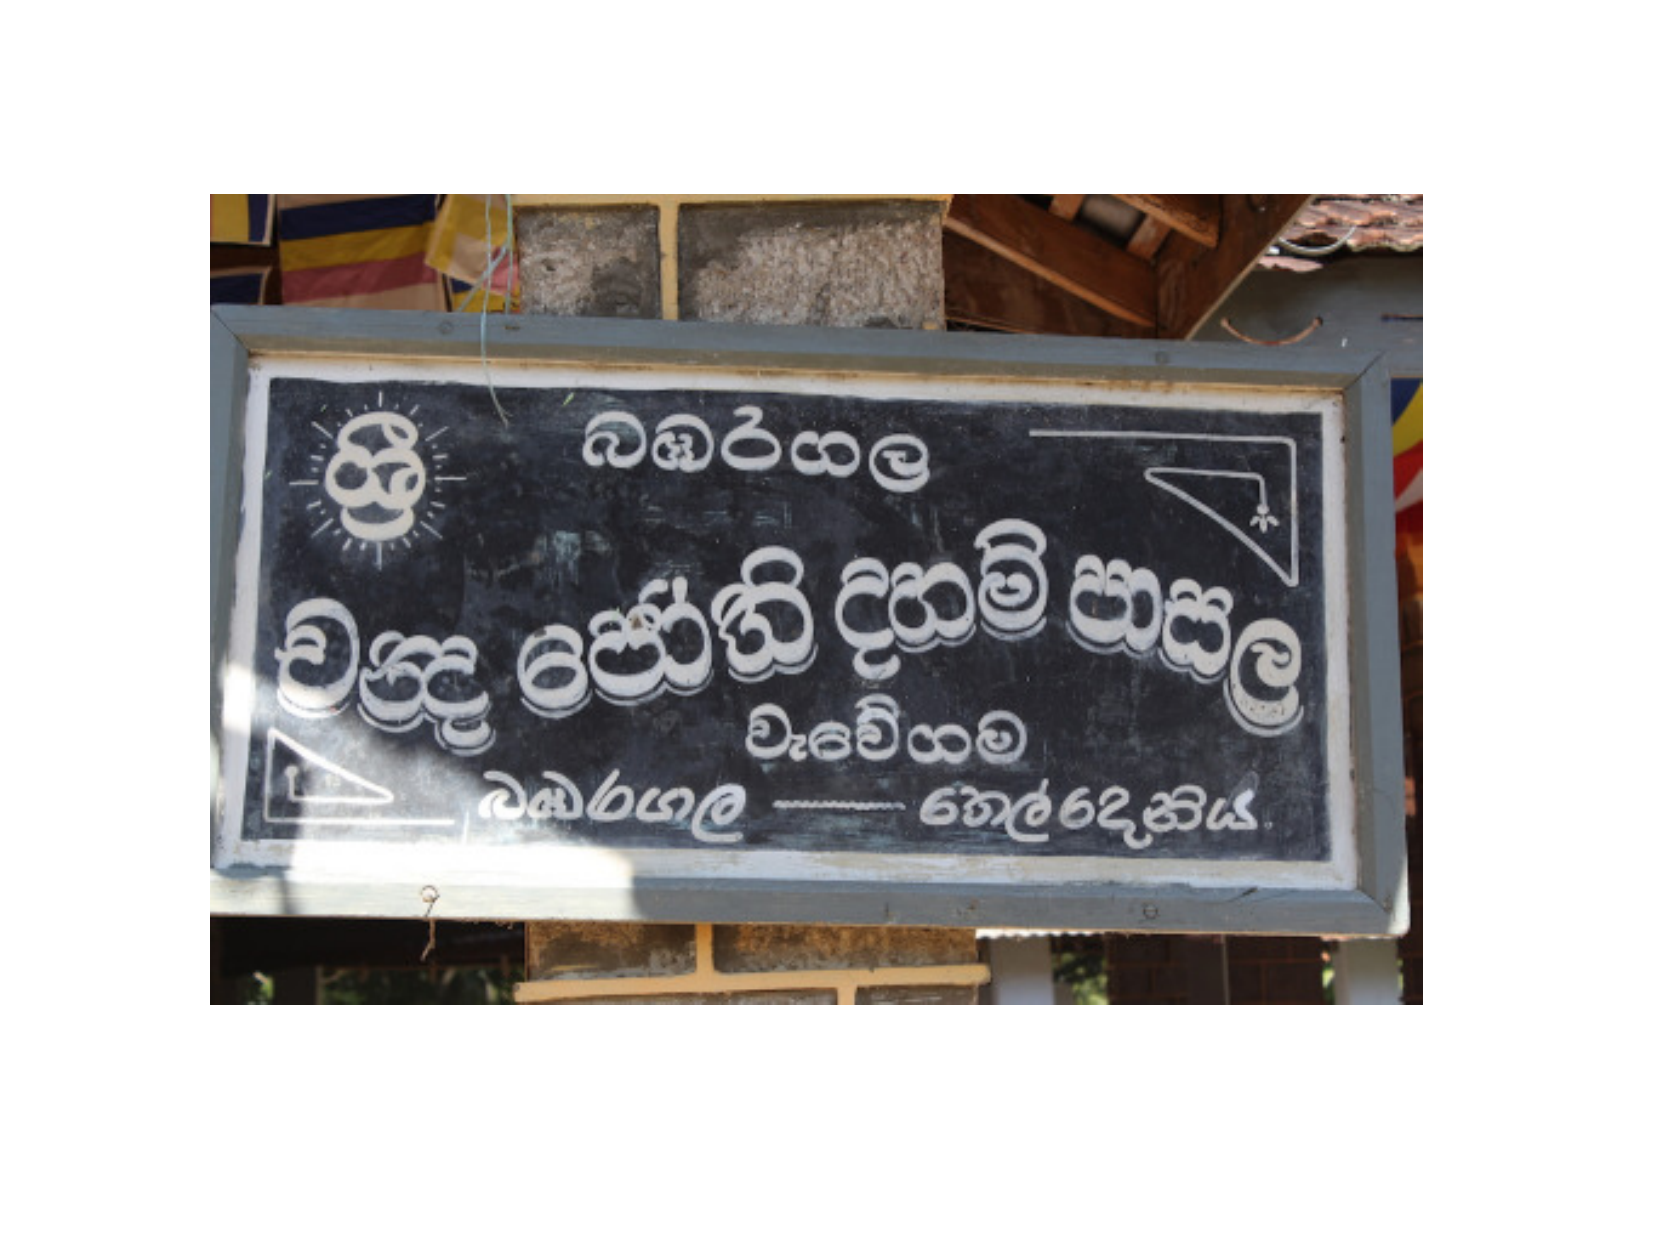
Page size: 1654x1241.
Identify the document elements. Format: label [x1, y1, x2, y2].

picture [210, 194, 1423, 1006]
